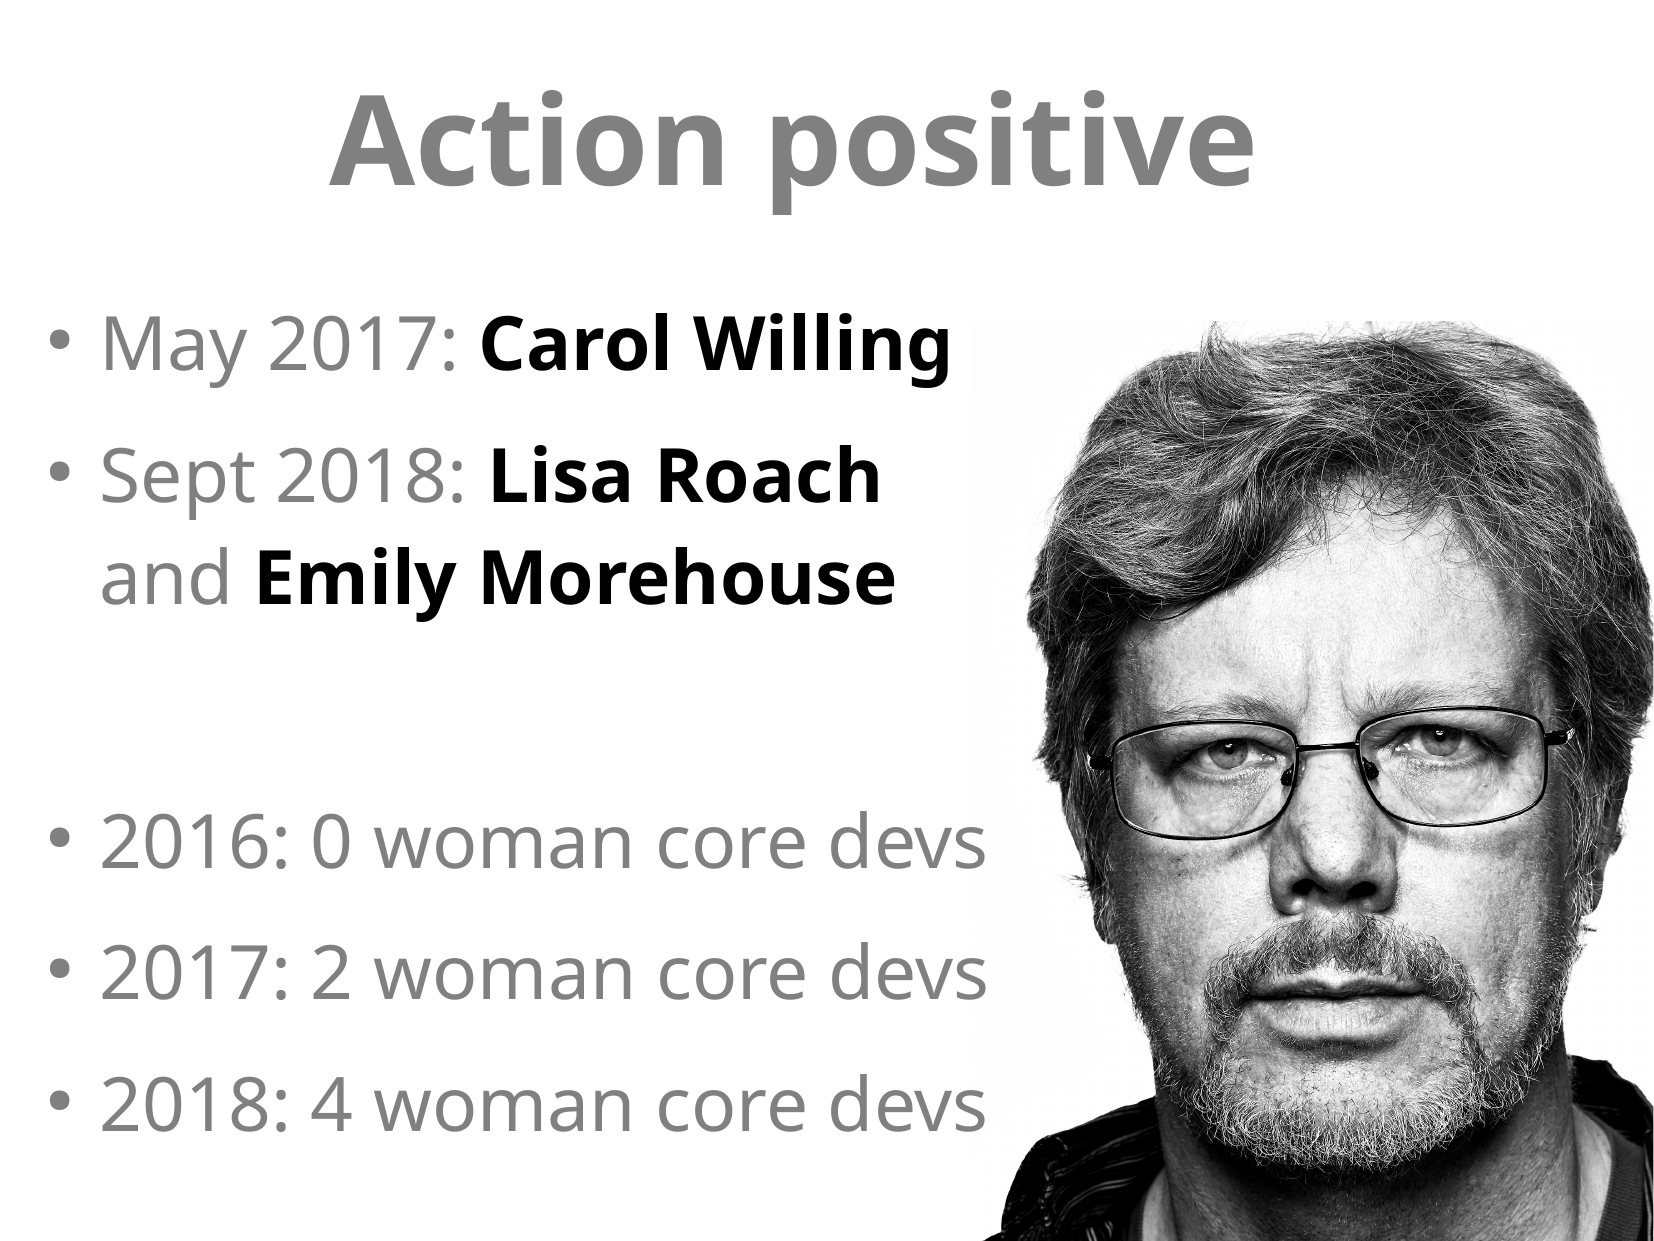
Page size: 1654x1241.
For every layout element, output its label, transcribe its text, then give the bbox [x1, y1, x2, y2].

text_box Action positive [314, 44, 1310, 199]
picture [971, 321, 1654, 1241]
list May 2017: Carol Willing Sept 2018: Lisa Roach and Emily Morehouse 2016: 0 woman core devs 2017: 2 woman core devs 2018: 4 woman core devs [28, 290, 1160, 1185]
